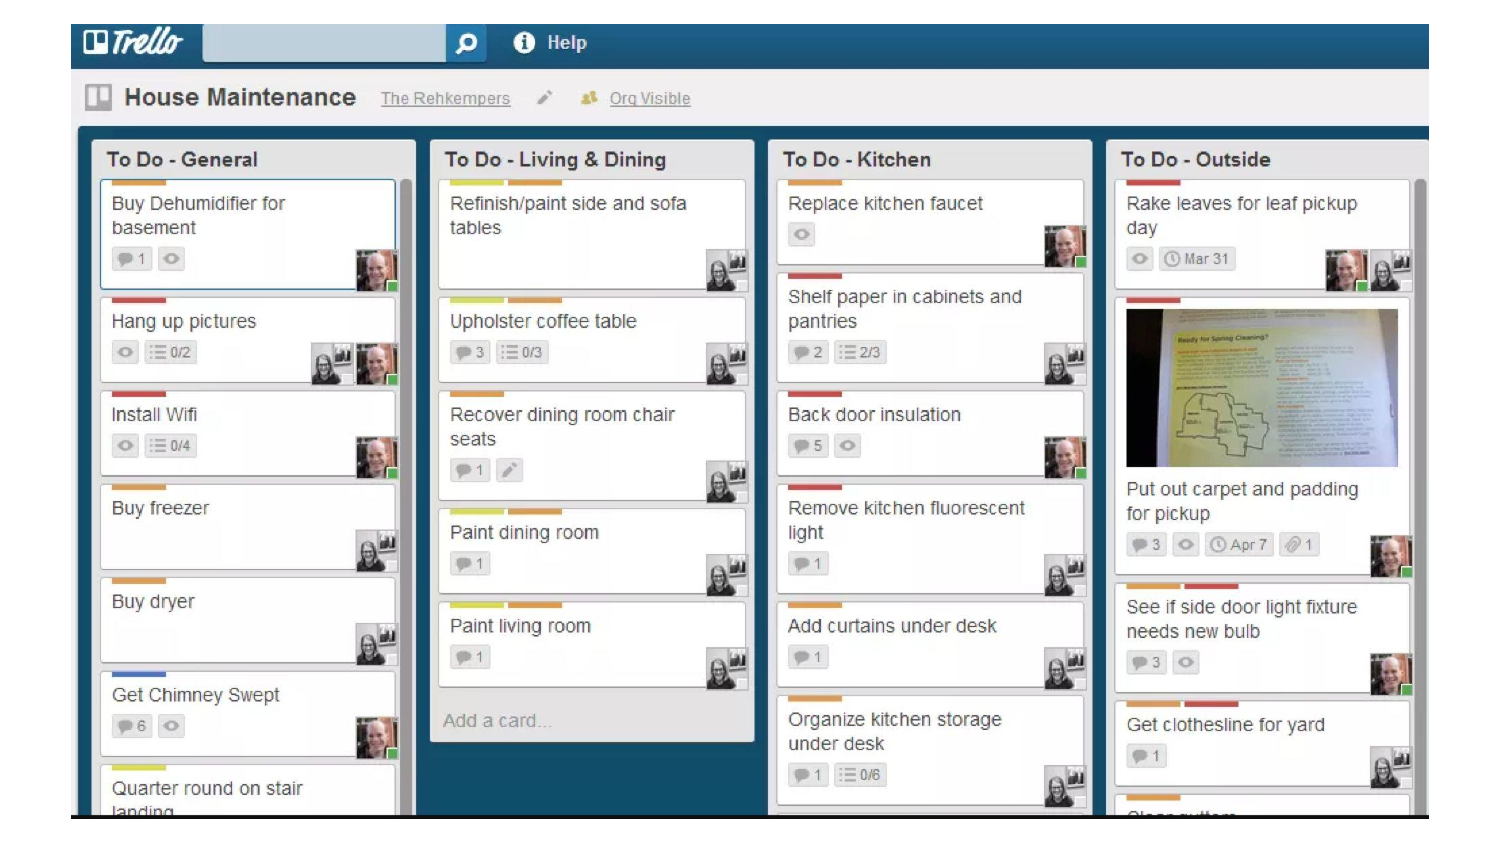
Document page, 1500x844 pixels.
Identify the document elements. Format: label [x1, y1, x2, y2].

picture [71, 24, 1429, 819]
